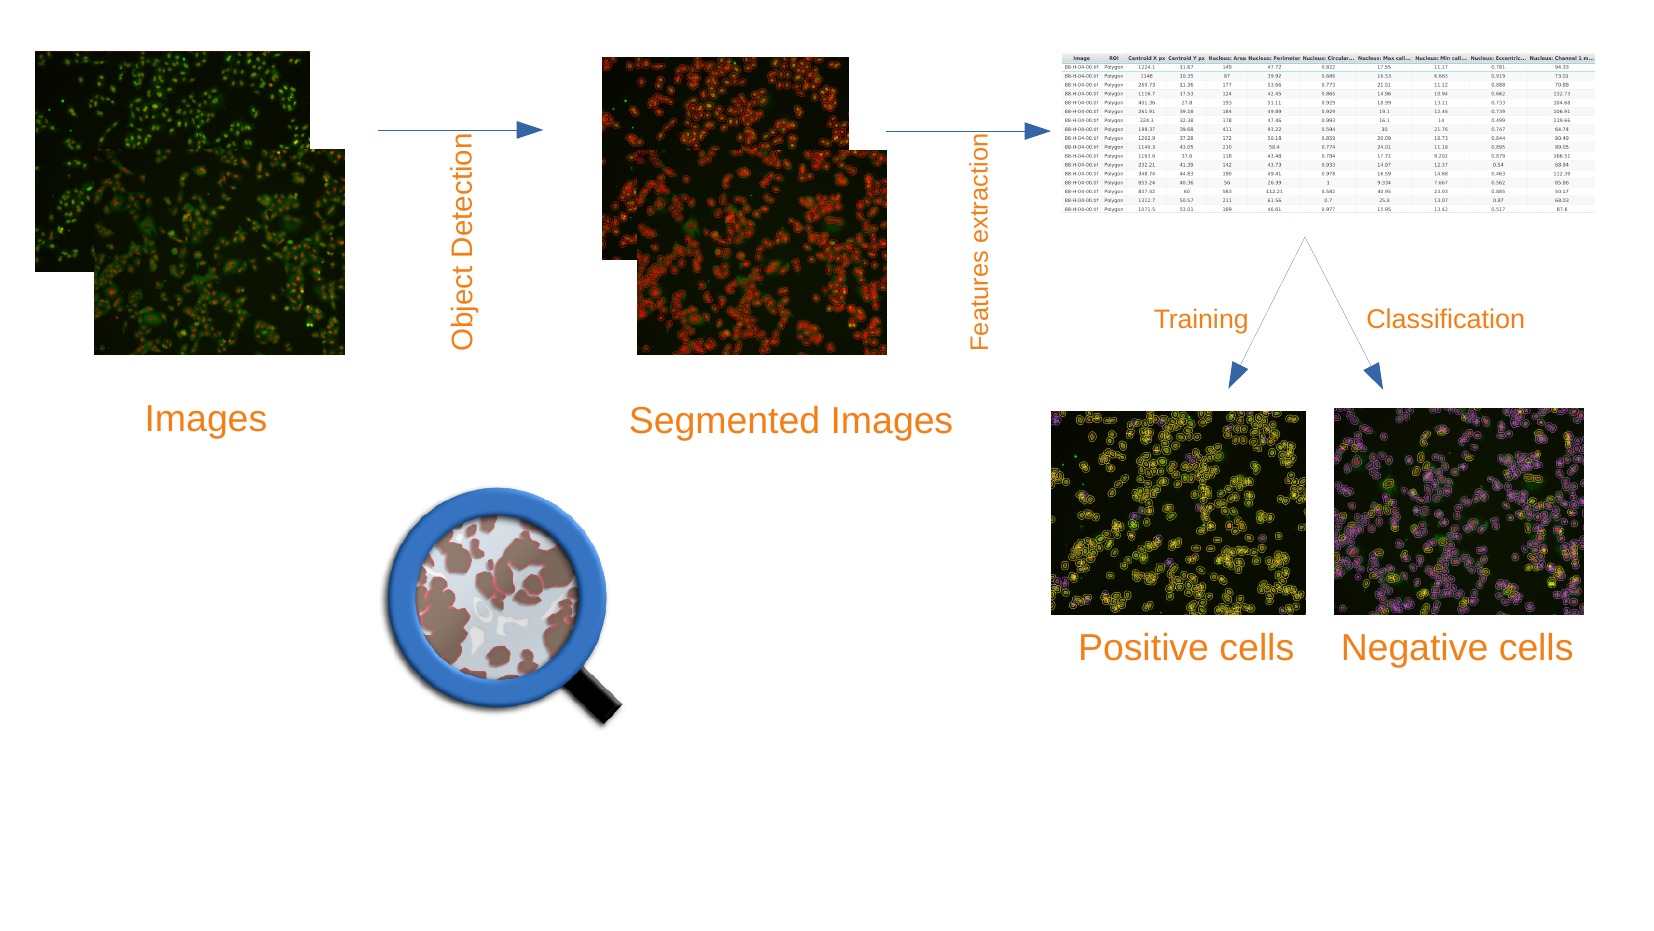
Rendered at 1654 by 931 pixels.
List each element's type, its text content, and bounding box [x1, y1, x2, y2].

text_box Features extraction [956, 118, 1028, 367]
picture [1334, 408, 1584, 615]
picture [1051, 411, 1306, 615]
picture [602, 57, 887, 355]
picture [35, 51, 345, 355]
text_box Classification [1351, 296, 1548, 343]
text_box Negative cells [1326, 619, 1630, 677]
text_box Images [129, 389, 283, 447]
picture [366, 471, 627, 733]
text_box Positive cells [1063, 619, 1326, 677]
text_box Training [1138, 297, 1264, 343]
picture [1062, 53, 1595, 213]
text_box Object Detection [437, 117, 520, 367]
text_box Segmented Images [614, 392, 969, 449]
